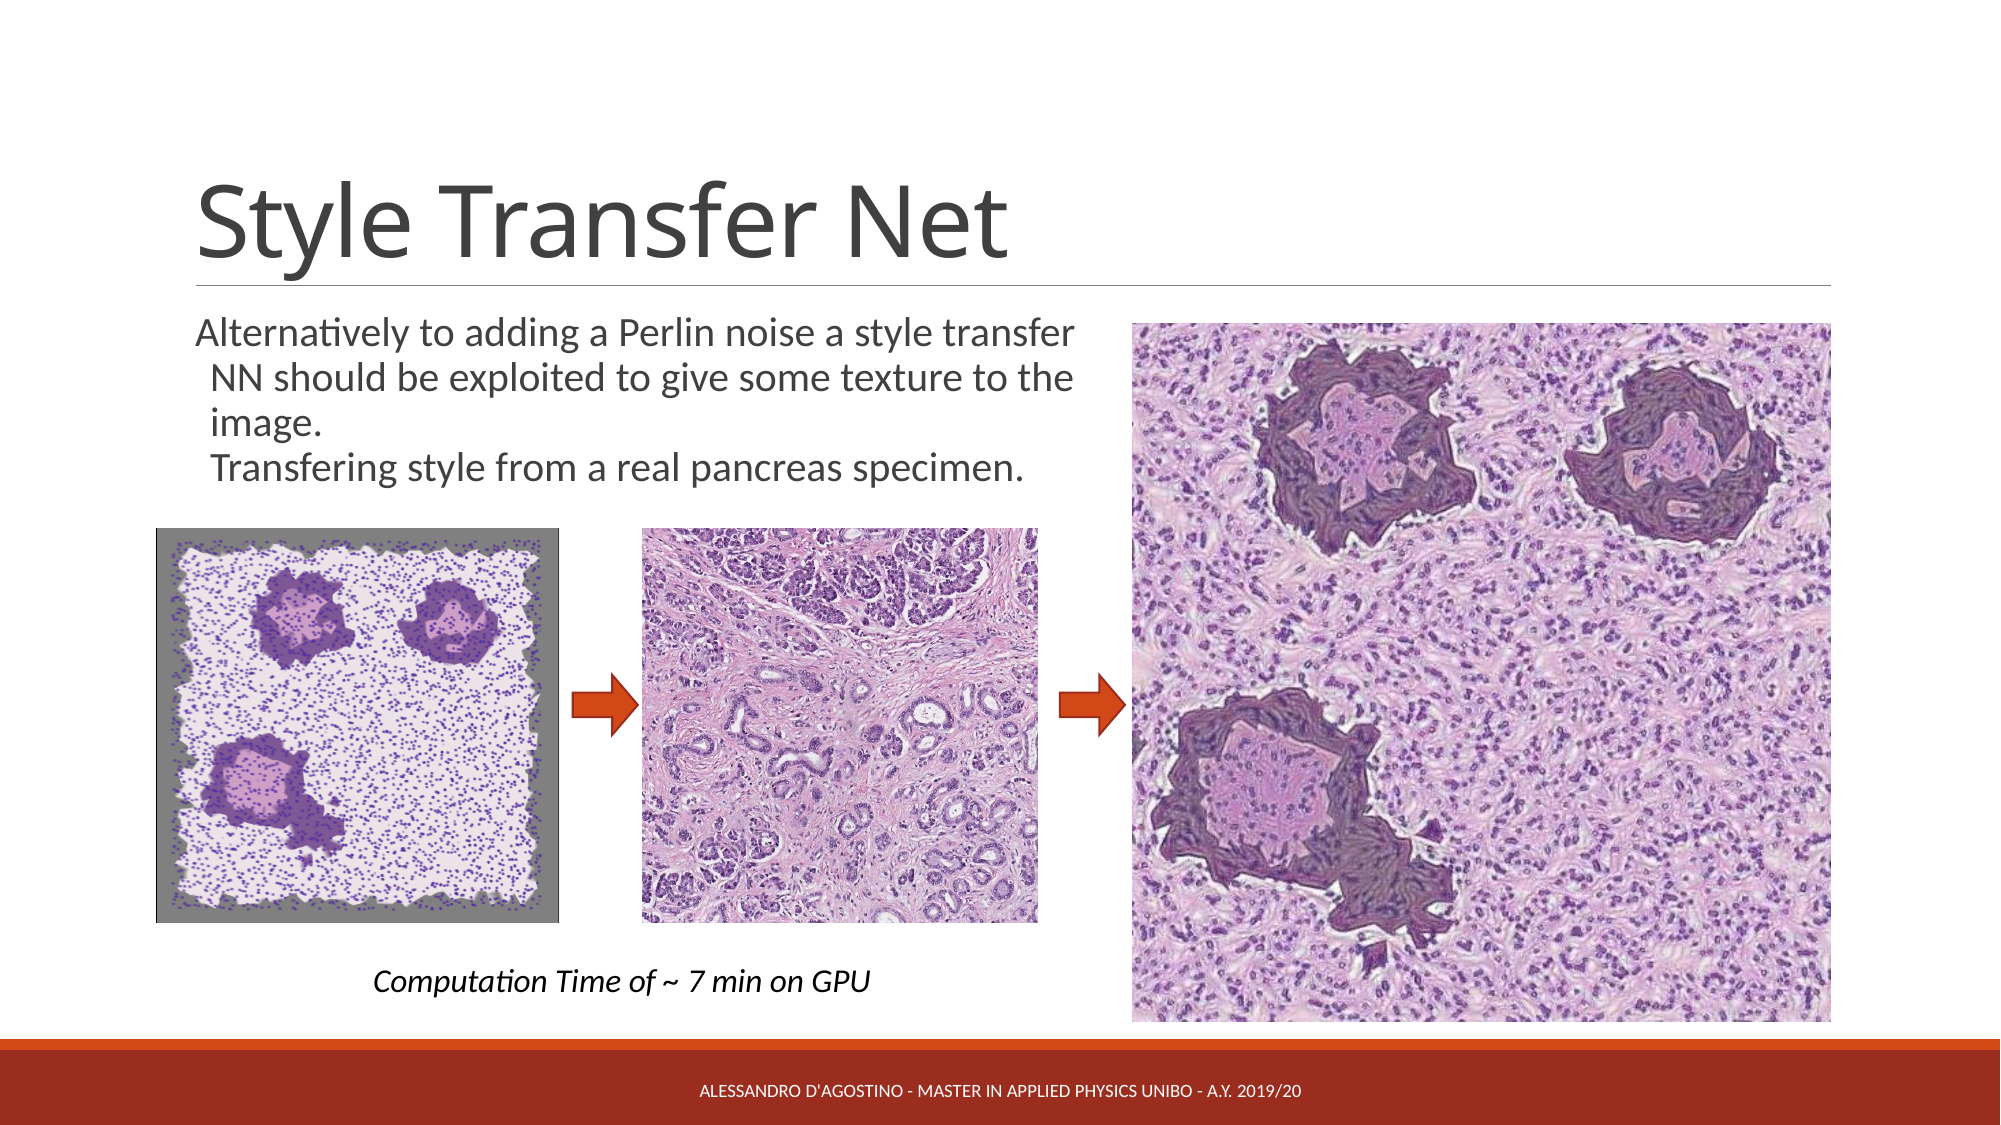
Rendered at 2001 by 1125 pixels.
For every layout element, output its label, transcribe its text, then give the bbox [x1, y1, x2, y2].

text_box Computation Time of ~ 7 min on GPU [358, 951, 891, 1008]
picture [642, 528, 1038, 923]
title Style Transfer Net [180, 47, 1831, 286]
picture [1132, 323, 1831, 1022]
text_box Alessandro d'Agostino - Master in Applied Physics UniBo - a.y. 2019/20 [604, 1059, 1396, 1120]
text_box [572, 674, 638, 735]
text_box [1059, 674, 1125, 735]
picture [155, 528, 562, 923]
list Alternatively to adding a Perlin noise a style transfer NN should be exploited to give some texture to the image. Transfering style from a real pancreas specimen. [180, 302, 1106, 519]
